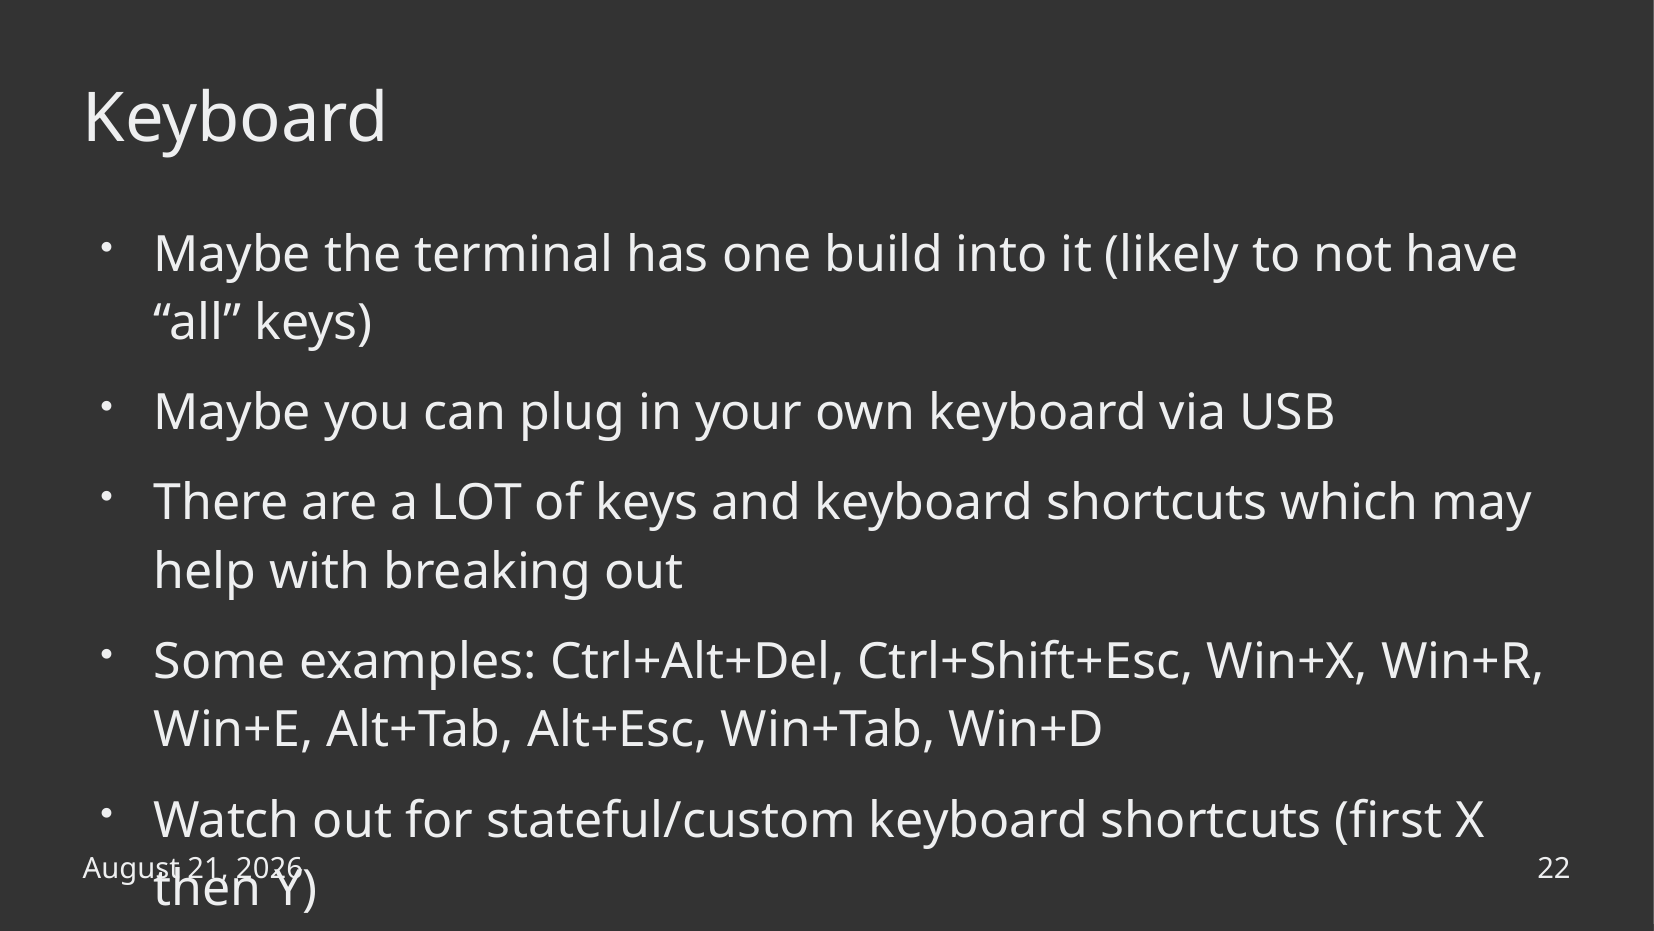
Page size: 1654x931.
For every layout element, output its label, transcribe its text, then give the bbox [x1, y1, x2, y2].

list Maybe the terminal has one build into it (likely to not have “all” keys) Maybe you can plug in your own keyboard via USB There are a LOT of keys and keyboard shortcuts which may help with breaking out Some examples: Ctrl+Alt+Del, Ctrl+Shift+Esc, Win+X, Win+R, Win+E, Alt+Tab, Alt+Esc, Win+Tab, Win+D Watch out for stateful/custom keyboard shortcuts (first X then Y) [82, 217, 1571, 808]
title Keyboard [82, 36, 1571, 193]
